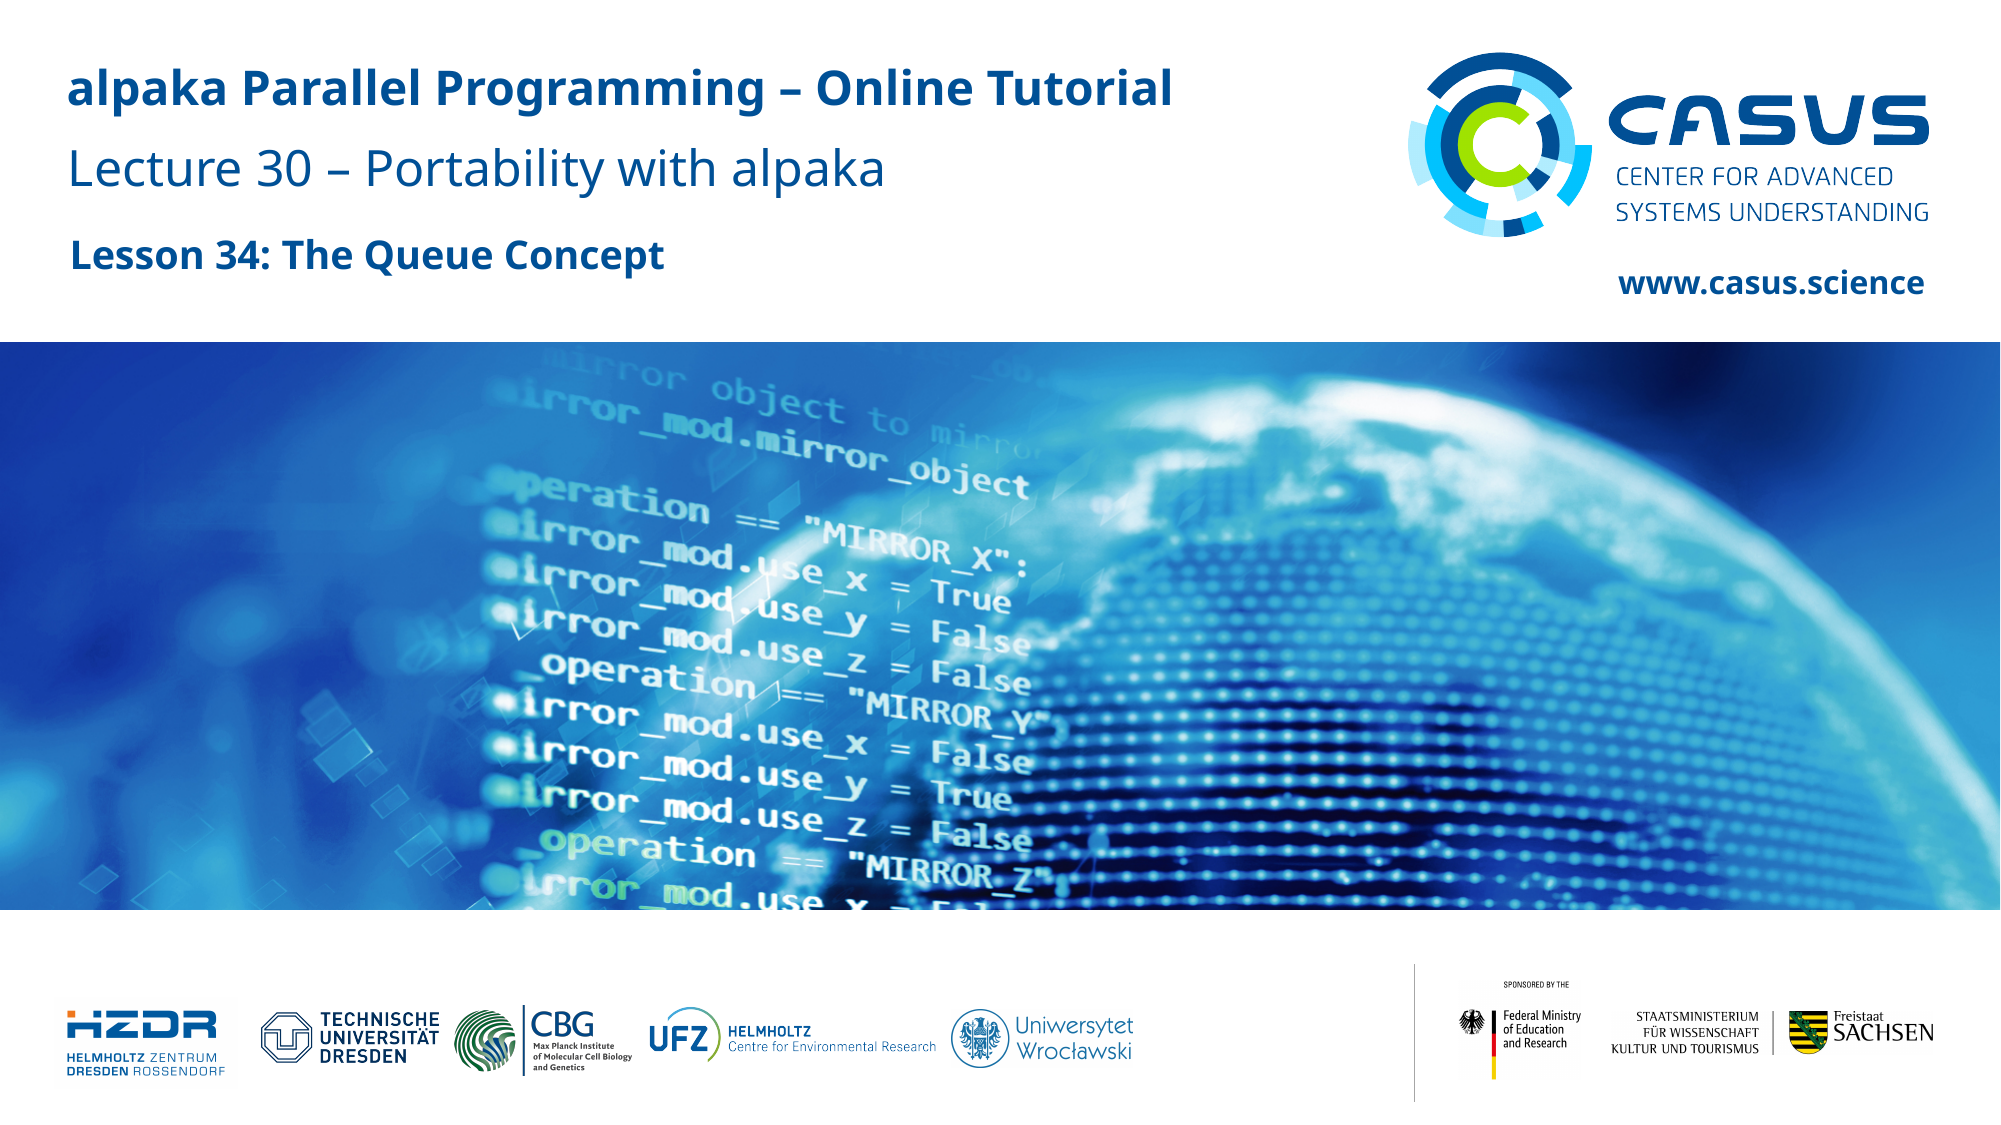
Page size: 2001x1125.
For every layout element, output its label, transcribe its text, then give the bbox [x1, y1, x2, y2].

picture [54, 997, 238, 1089]
picture [0, 342, 2001, 910]
picture [1408, 52, 1929, 238]
text_box Lesson 34: The Queue Concept [54, 220, 1377, 289]
picture [1458, 980, 1581, 1080]
title alpaka Parallel Programming – Online Tutorial [66, 53, 1389, 122]
picture [1611, 1011, 1933, 1055]
picture [261, 1012, 439, 1063]
picture [454, 982, 1133, 1084]
subtitle Lecture 30 – Portability with alpaka [67, 132, 1390, 202]
